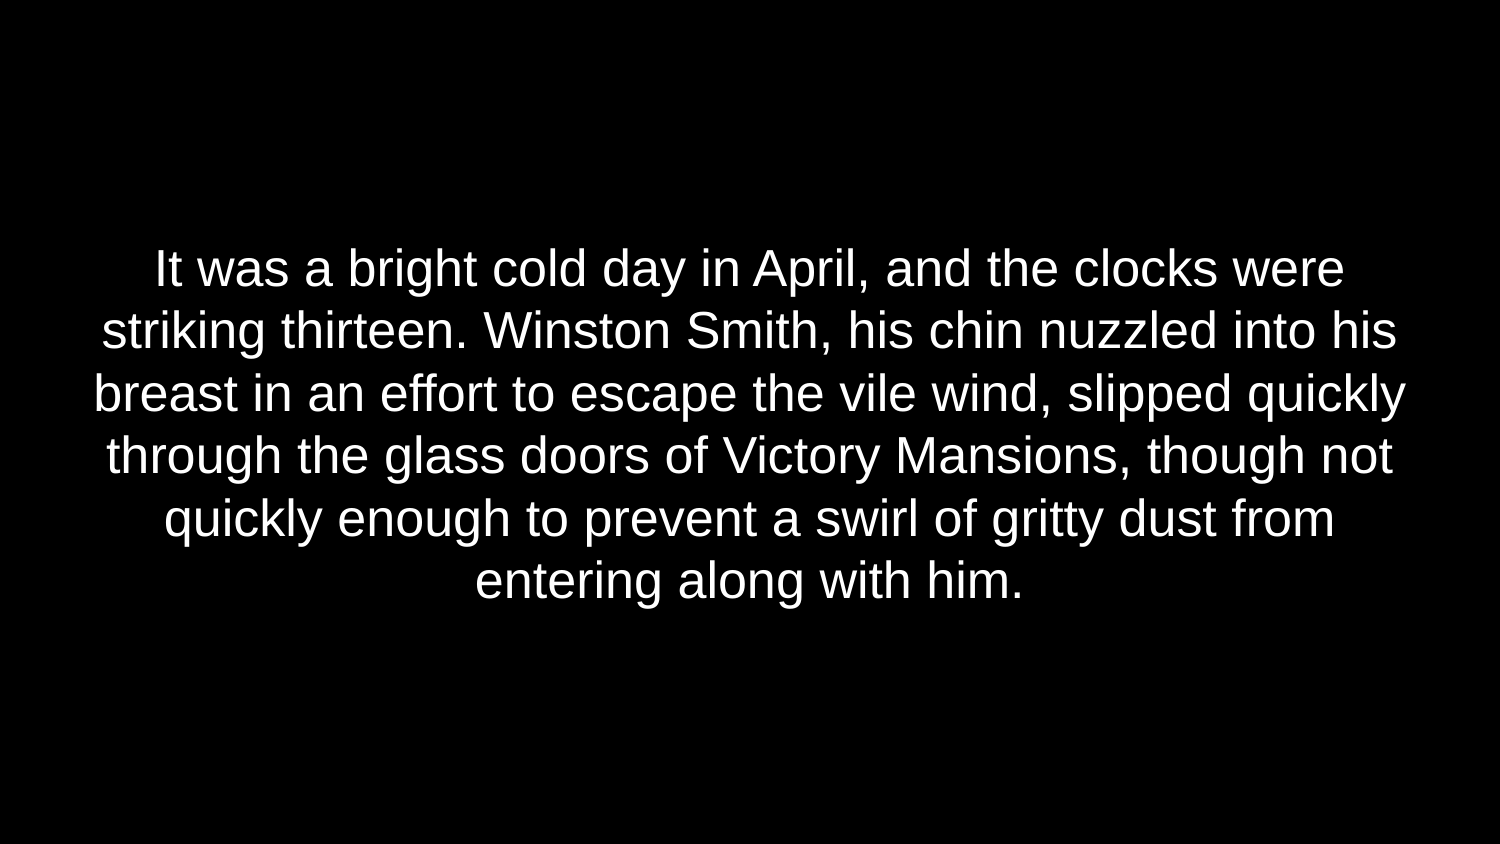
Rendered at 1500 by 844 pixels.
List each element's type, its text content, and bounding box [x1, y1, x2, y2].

title It was a bright cold day in April, and the clocks were striking thirteen. Winston Smith, his chin nuzzled into his breast in an effort to escape the vile wind, slipped quickly through the glass doors of Victory Mansions, though not quickly enough to prevent a swirl of gritty dust from entering along with him. [51, 352, 1449, 491]
